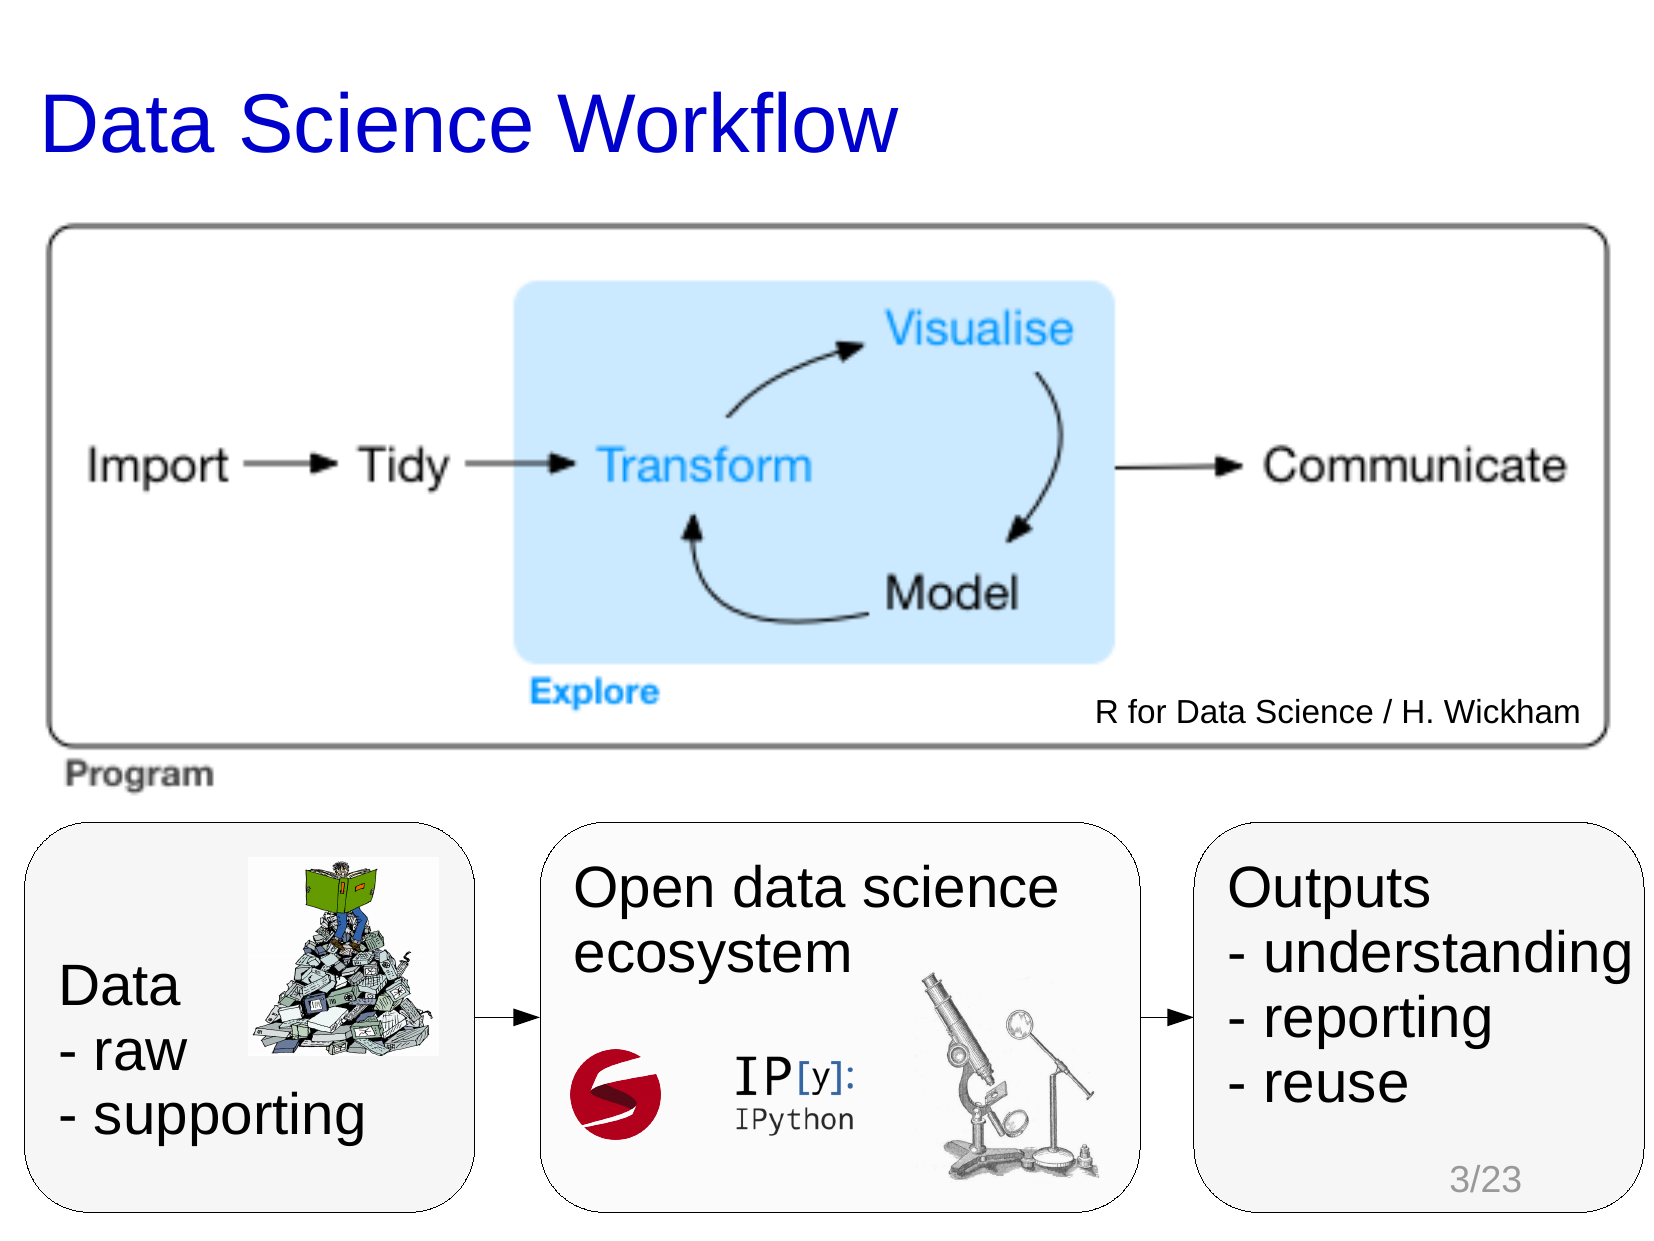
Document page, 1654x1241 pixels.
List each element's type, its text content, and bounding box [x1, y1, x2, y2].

title Data Science Workflow [39, 76, 1603, 170]
picture [729, 1031, 859, 1161]
text_box R for Data Science / H. Wickham [1080, 685, 1610, 747]
text_box <number>/23 [1434, 1151, 1654, 1222]
picture [44, 221, 1614, 799]
picture [248, 857, 439, 1056]
text_box Data - raw - supporting [24, 822, 475, 1213]
text_box Open data science ecosystem [540, 822, 1141, 1213]
picture [570, 1049, 661, 1141]
text_box Outputs - understanding - reporting - reuse [1193, 822, 1645, 1213]
